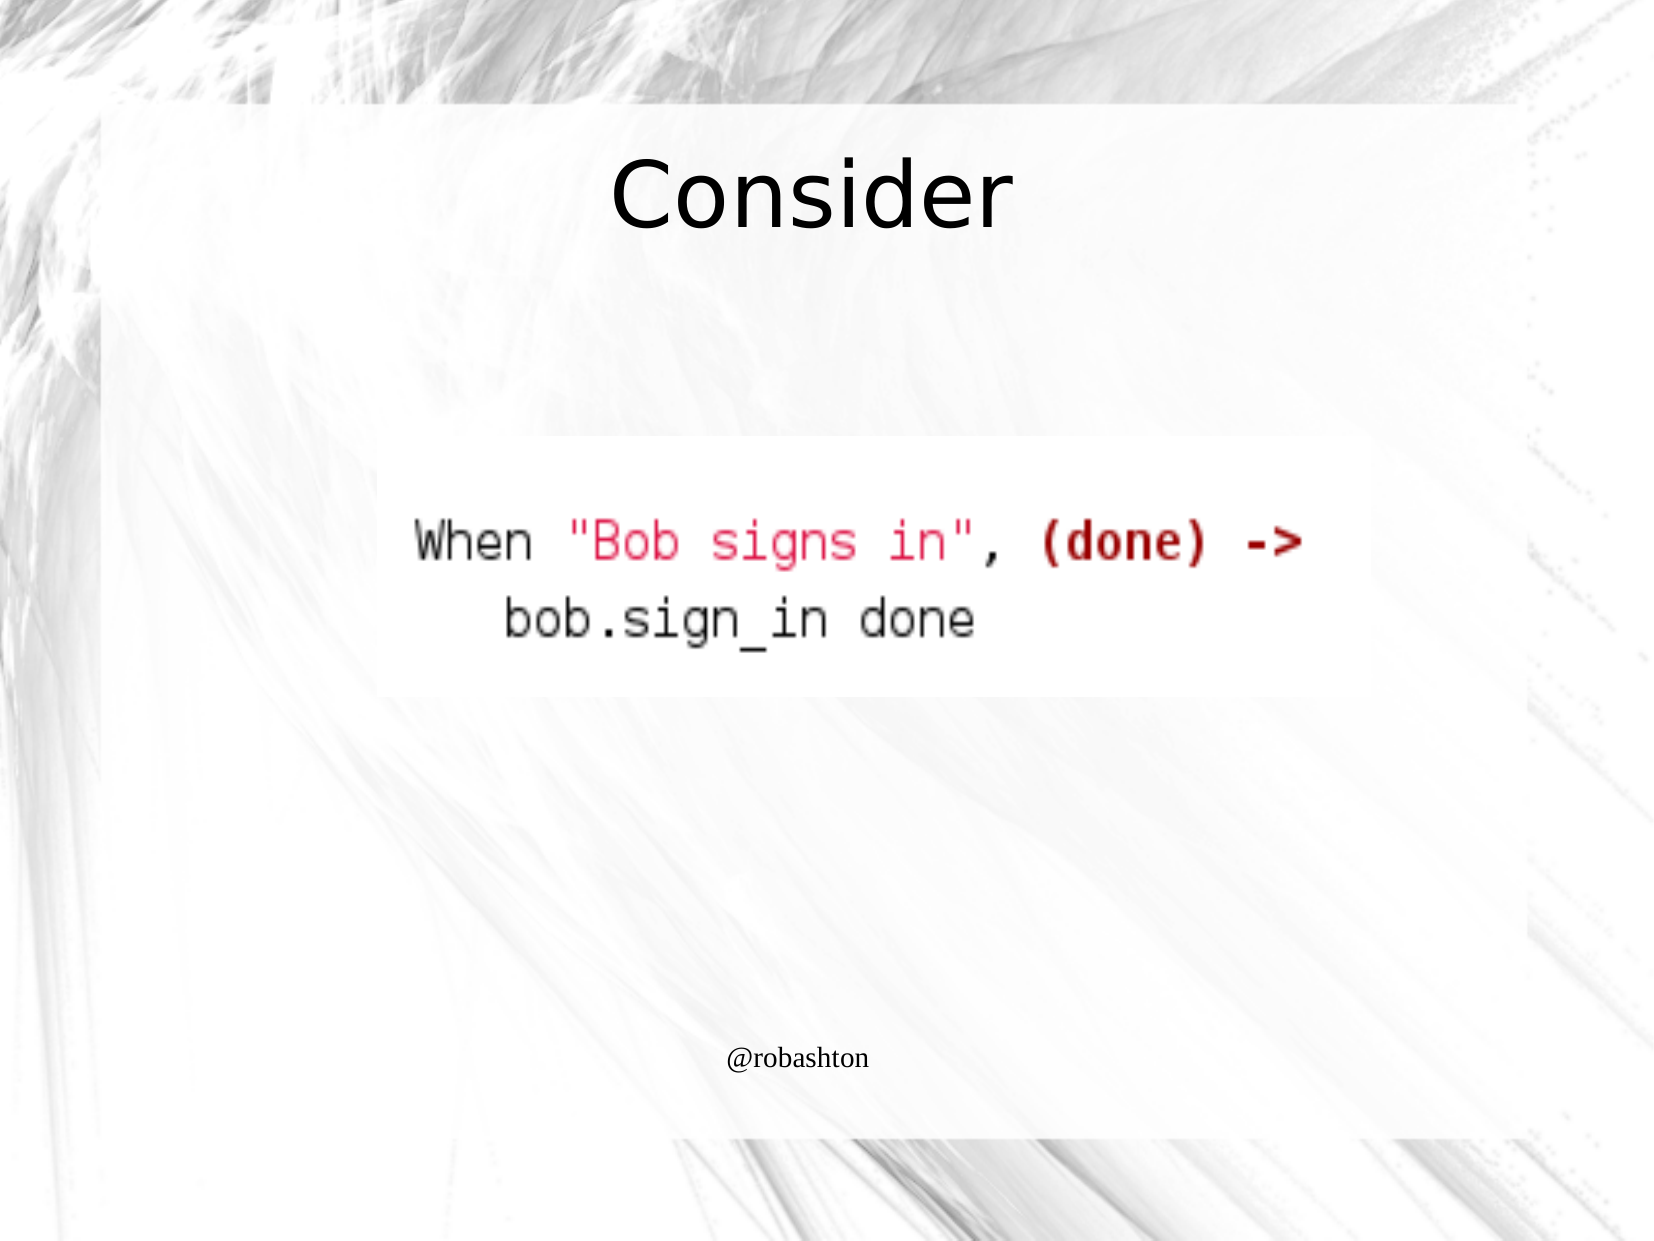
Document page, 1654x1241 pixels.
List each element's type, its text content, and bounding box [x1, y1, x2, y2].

picture [0, 0, 1654, 1241]
title Consider [118, 112, 1506, 281]
